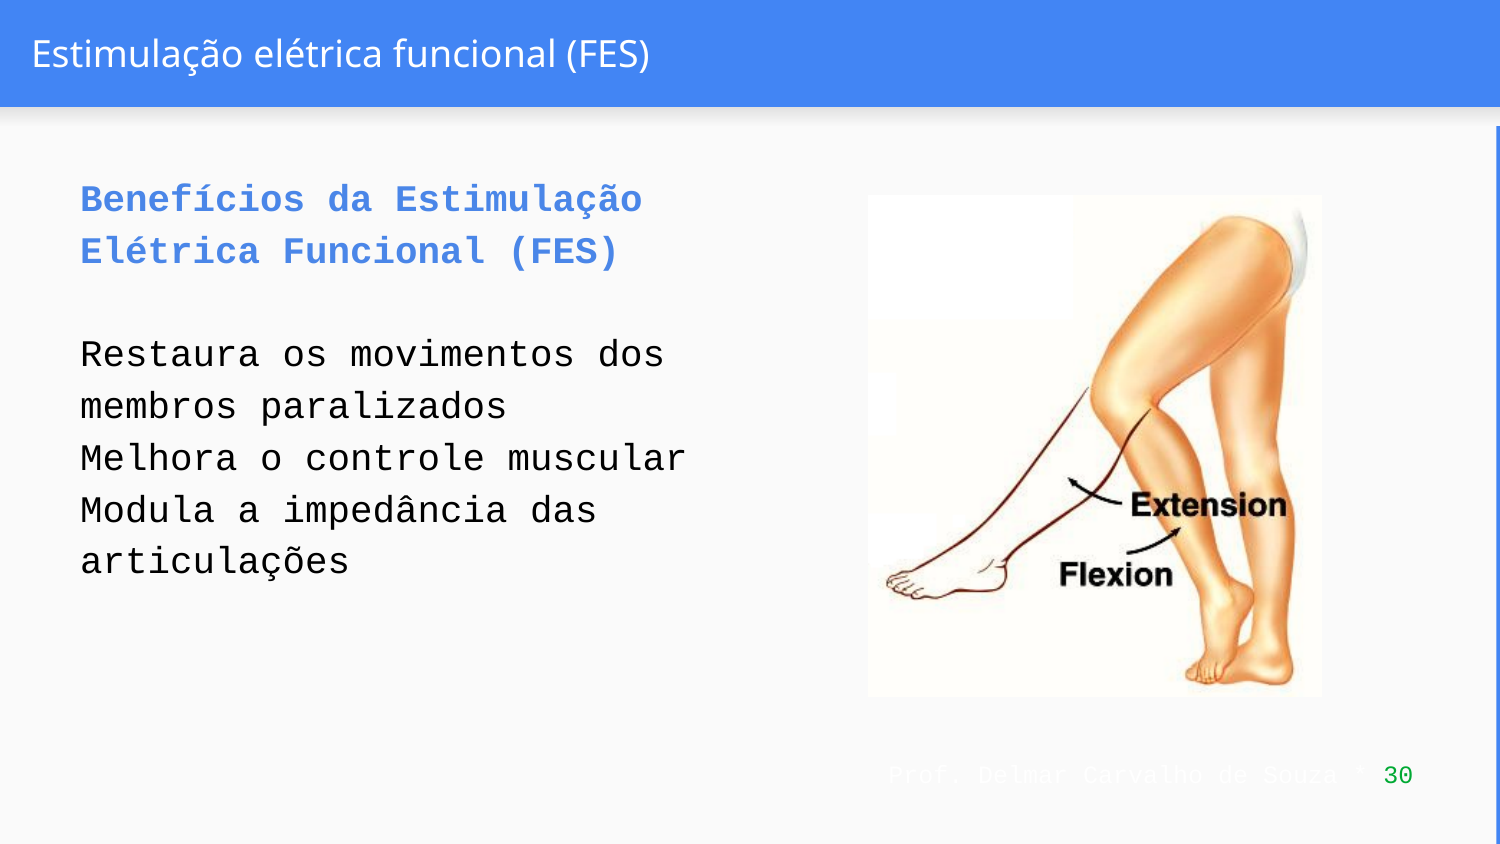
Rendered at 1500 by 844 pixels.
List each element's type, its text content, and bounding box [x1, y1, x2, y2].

title Estimulação elétrica funcional (FES) [16, 2, 1464, 102]
picture [868, 195, 1322, 697]
text_box Benefícios da Estimulação Elétrica Funcional (FES) Restaura os movimentos dos membros paralizados Melhora o controle muscular Modula a impedância das articulações [40, 152, 827, 780]
